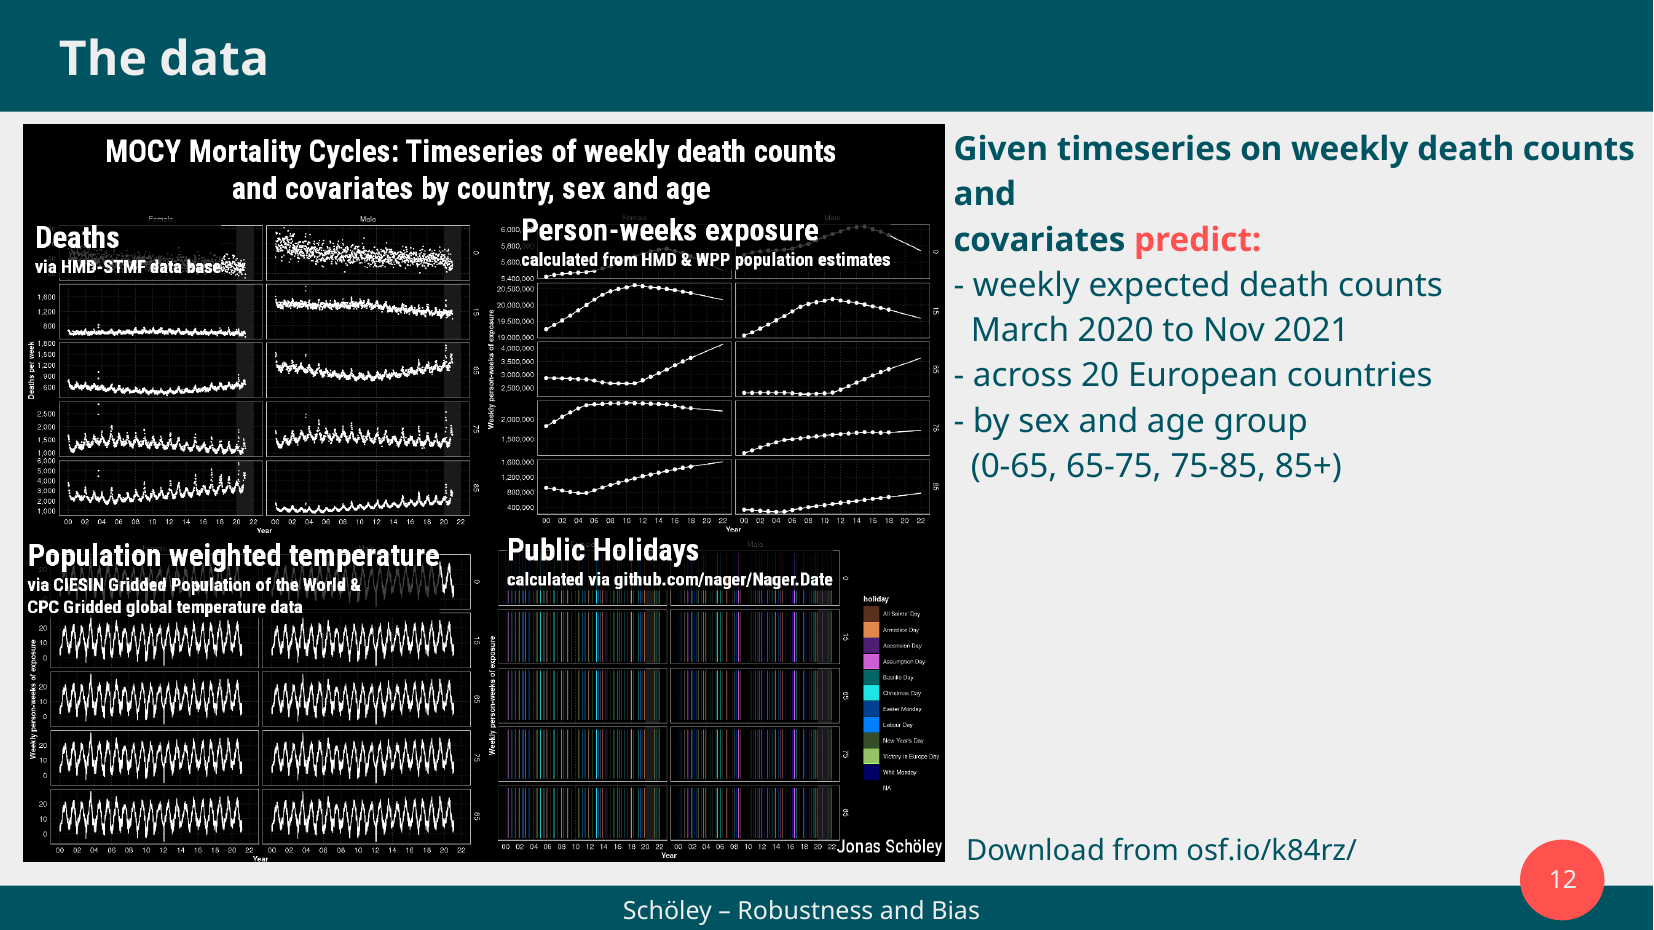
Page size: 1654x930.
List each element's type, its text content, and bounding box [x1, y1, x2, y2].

title The data [58, 0, 1594, 117]
picture [23, 124, 945, 862]
text_box Download from osf.io/k84rz/ [951, 821, 1405, 876]
text_box Given timeseries on weekly death counts and covariates predict: - weekly expected death counts March 2020 to Nov 2021 - across 20 European countries - by sex and age group (0-65, 65-75, 75-85, 85+) [938, 117, 1653, 439]
